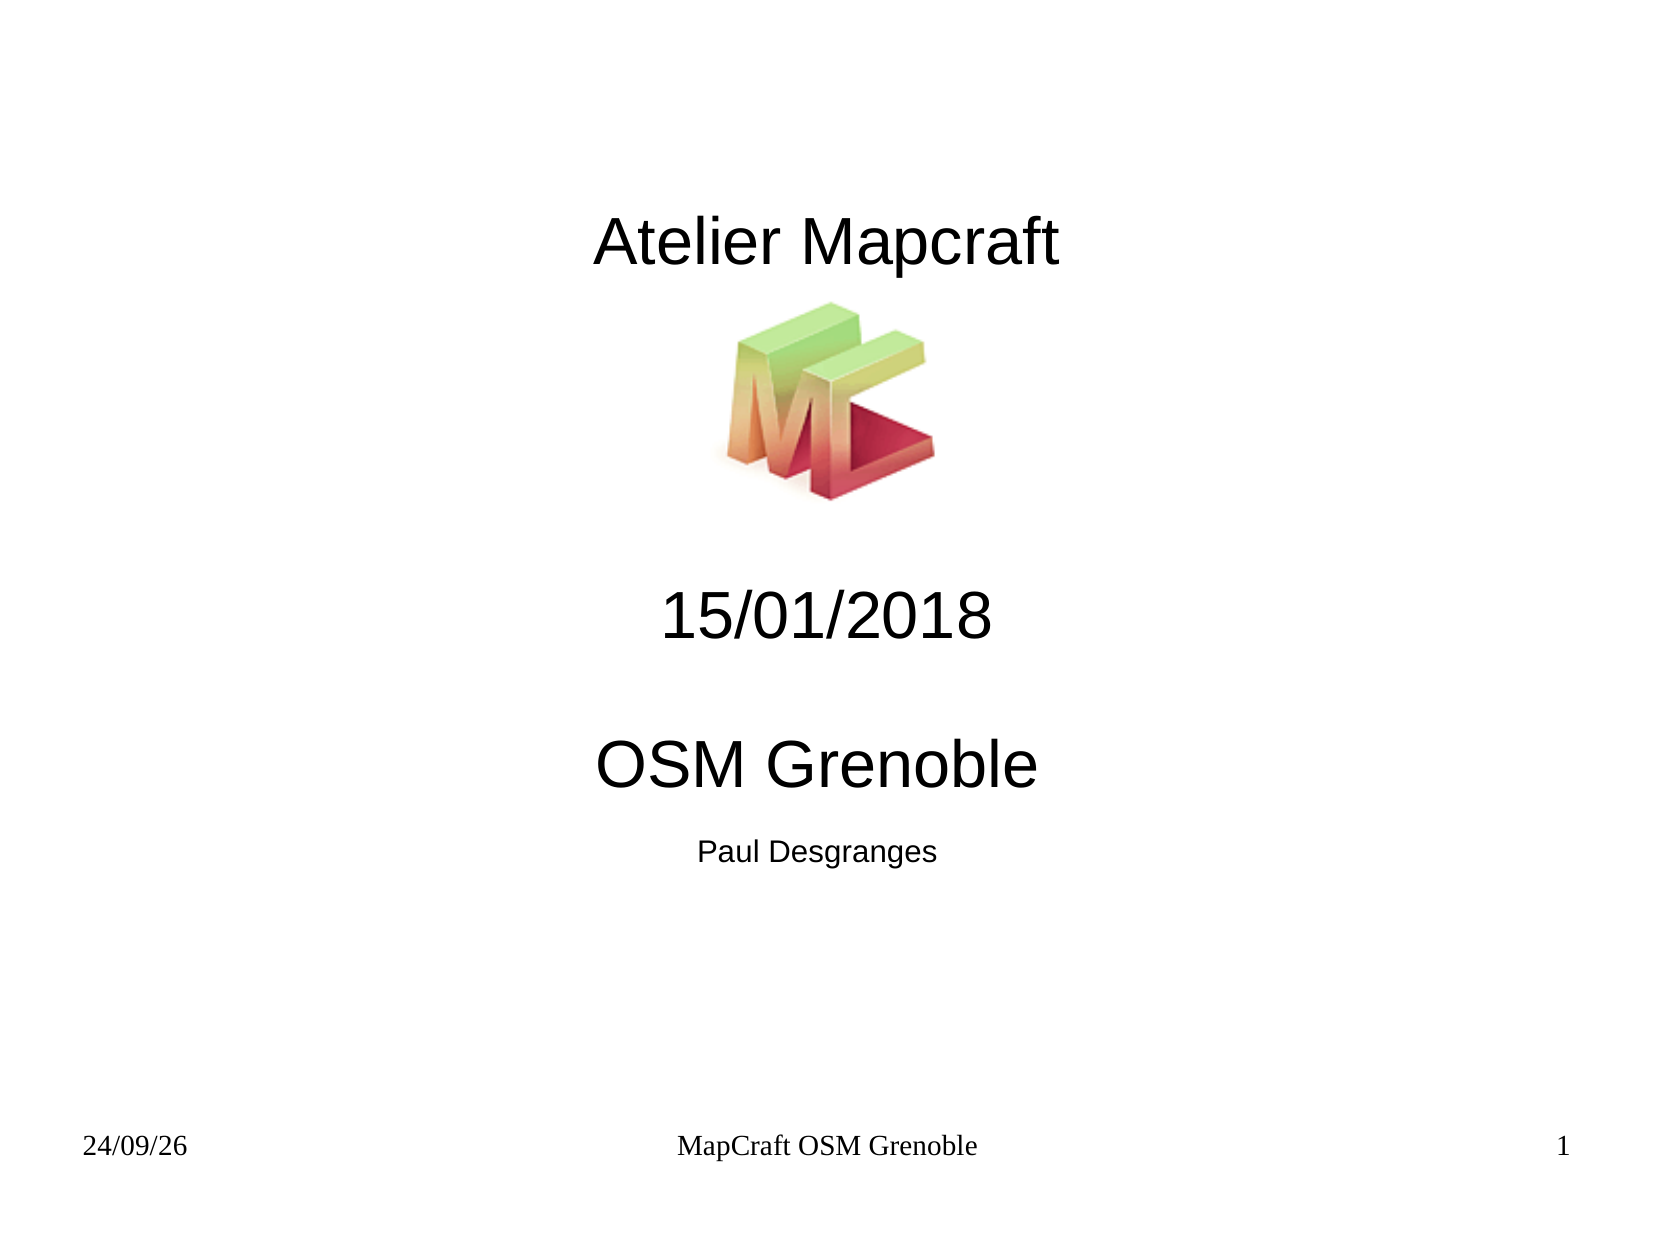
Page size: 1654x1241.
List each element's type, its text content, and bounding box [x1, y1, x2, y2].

picture [680, 290, 981, 520]
subtitle Atelier Mapcraft 15/01/2018 OSM Grenoble Paul Desgranges [82, 70, 1571, 1010]
